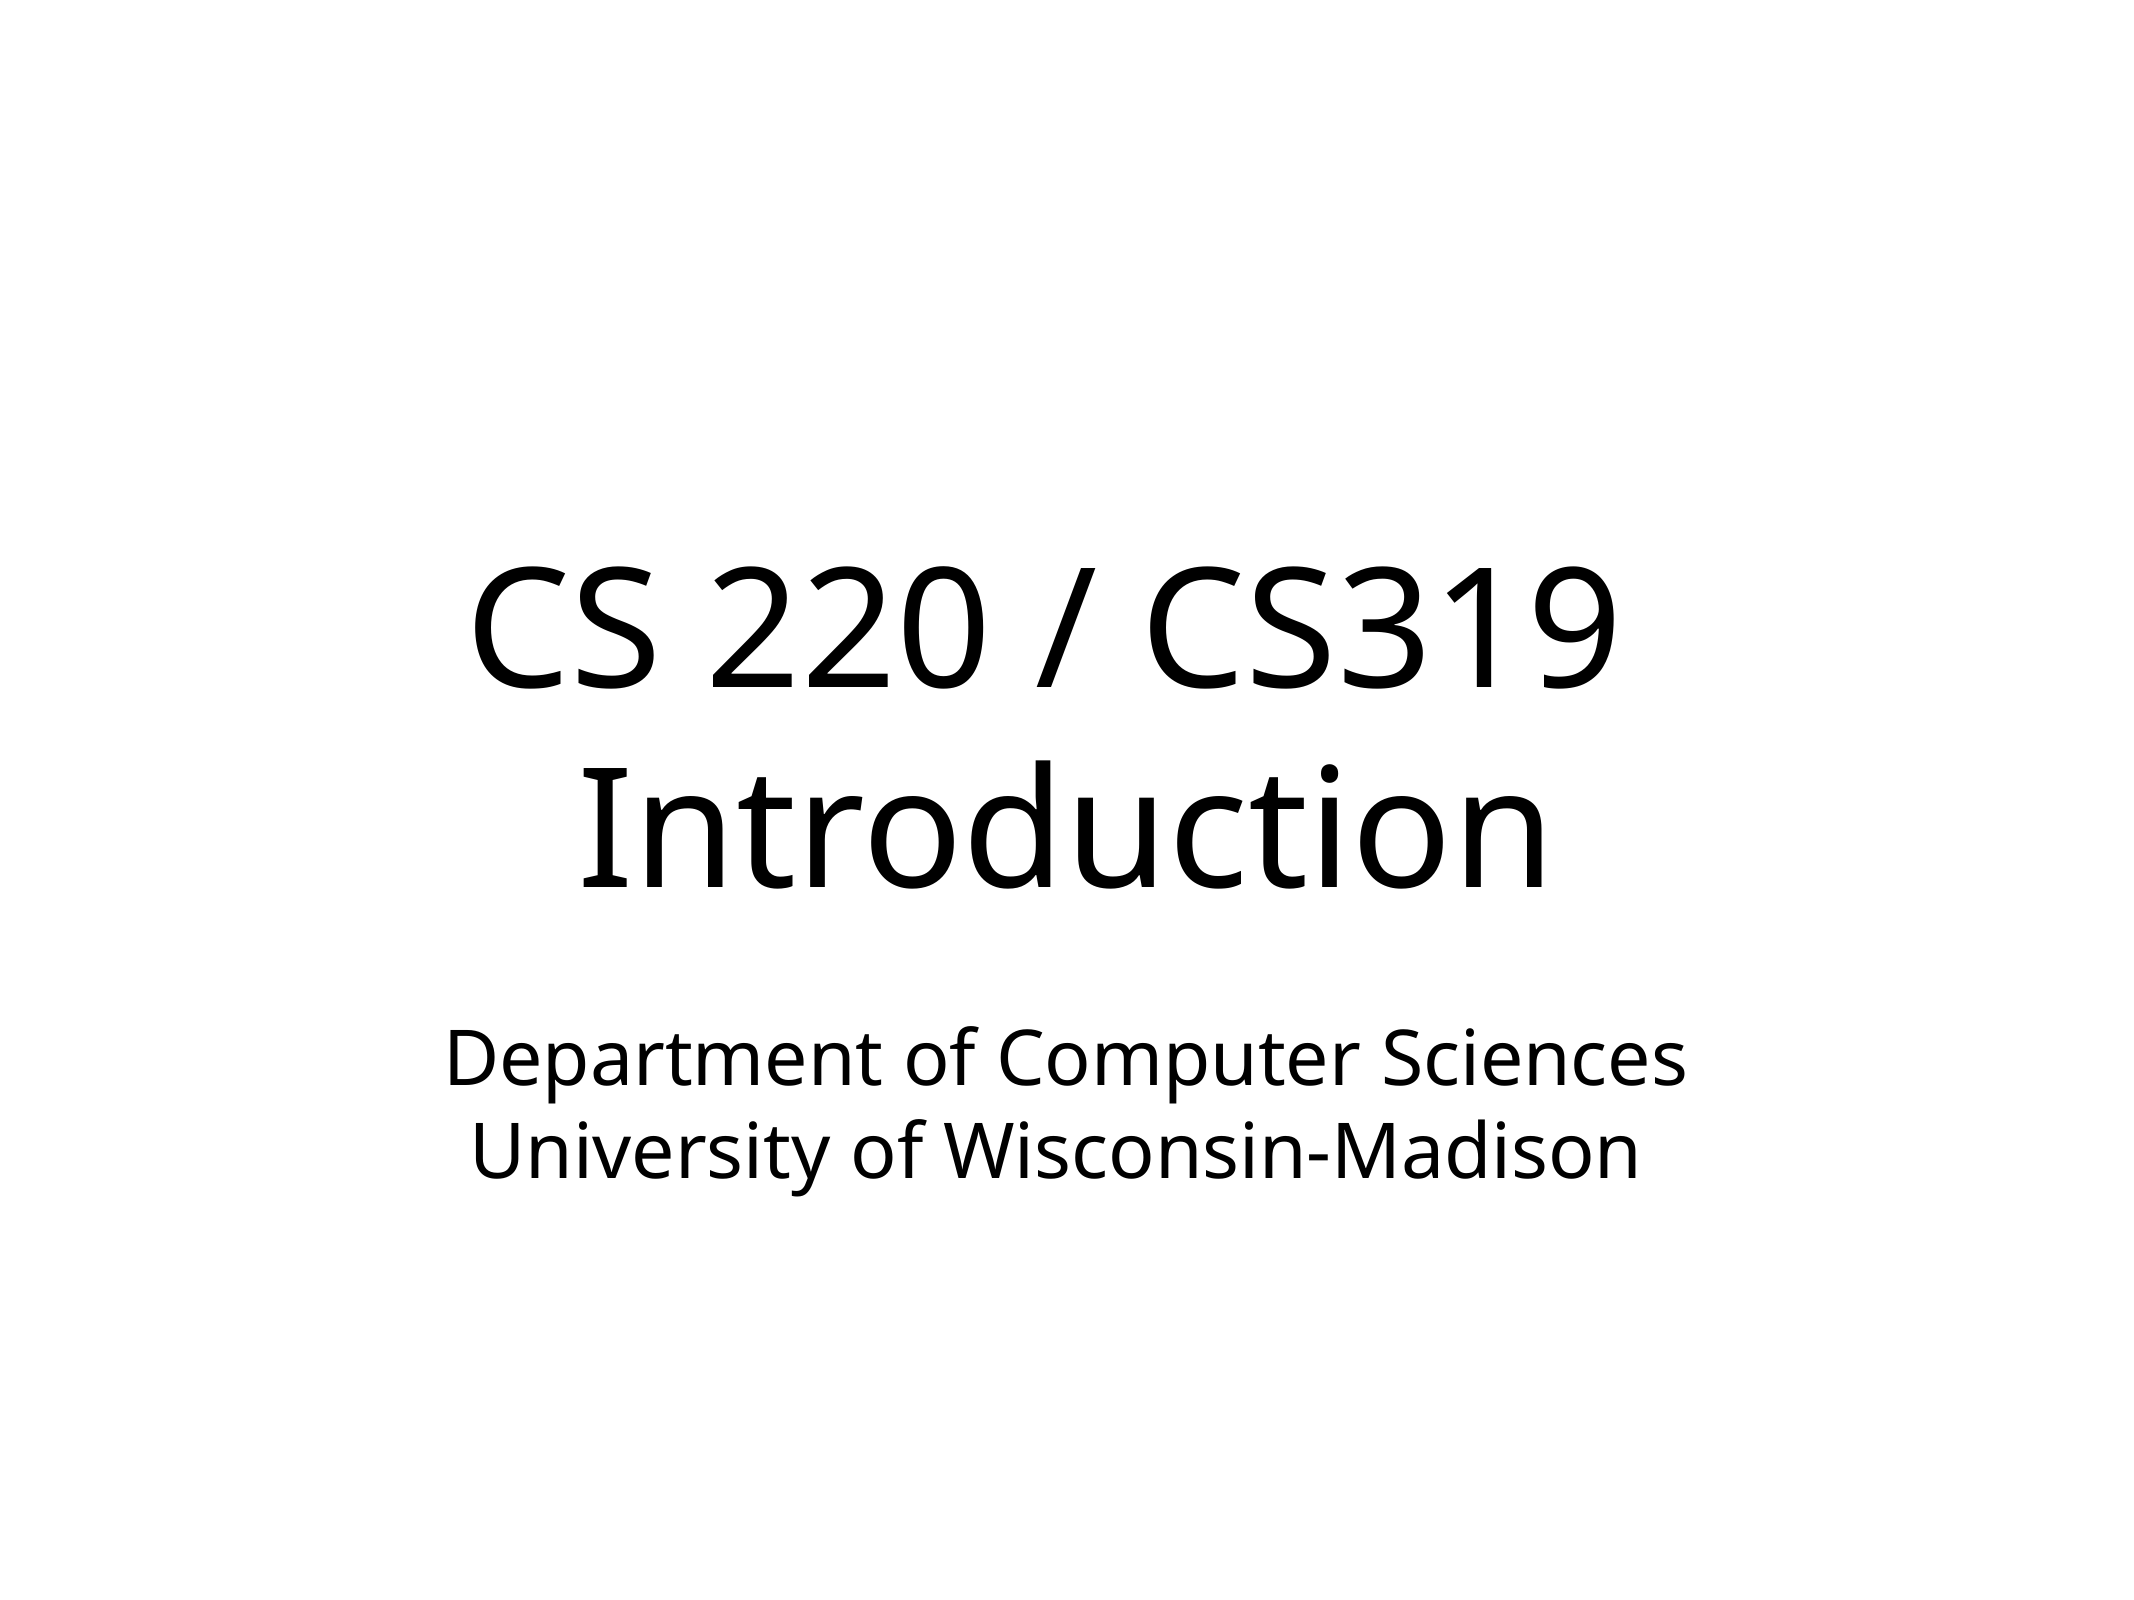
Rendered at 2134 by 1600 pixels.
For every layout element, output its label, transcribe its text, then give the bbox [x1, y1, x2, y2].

text_box CS 220 / CS319 Introduction [34, 387, 2099, 930]
text_box Department of Computer Sciences University of Wisconsin-Madison [207, 999, 1925, 1186]
